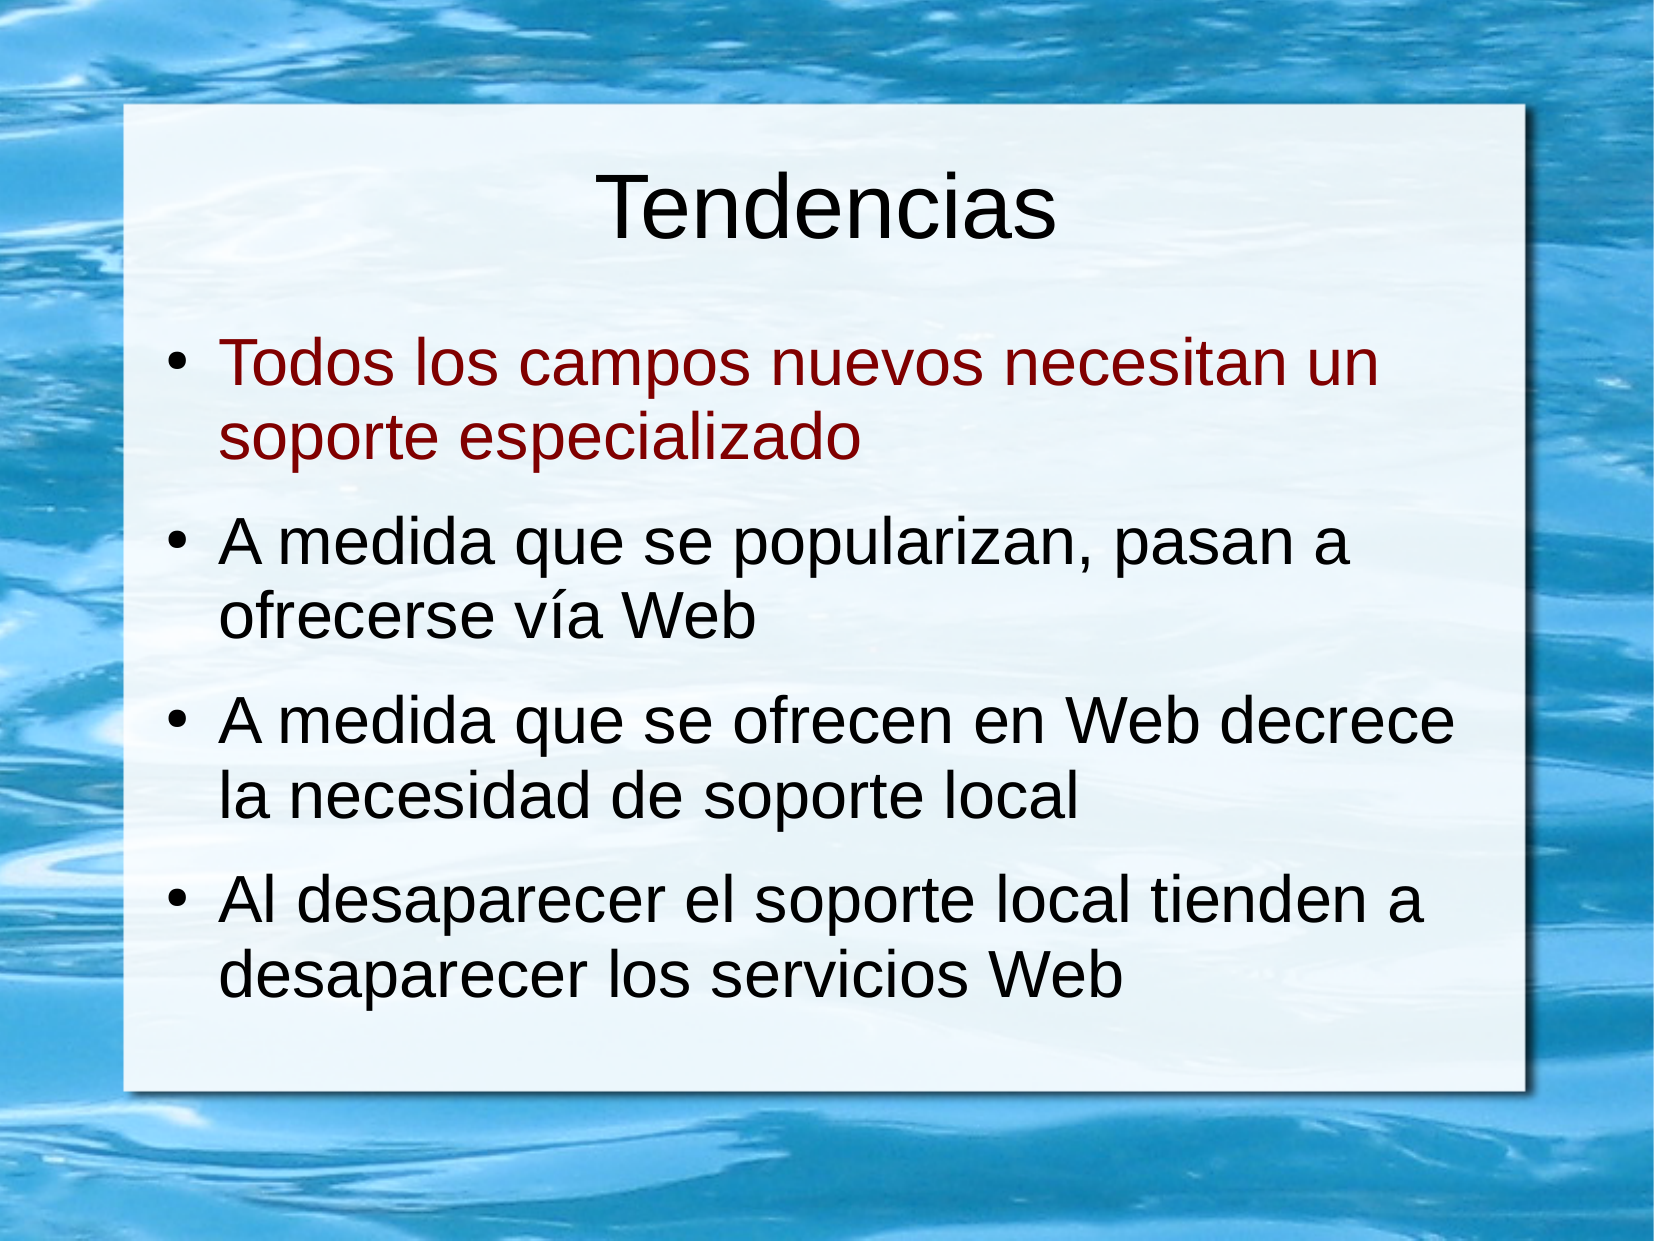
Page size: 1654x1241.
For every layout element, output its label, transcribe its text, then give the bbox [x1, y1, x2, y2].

list Todos los campos nuevos necesitan un soporte especializado A medida que se popularizan, pasan a ofrecerse vía Web A medida que se ofrecen en Web decrece la necesidad de soporte local Al desaparecer el soporte local tienden a desaparecer los servicios Web [147, 324, 1506, 1129]
title Tendencias [147, 125, 1506, 288]
picture [0, 0, 1654, 1241]
